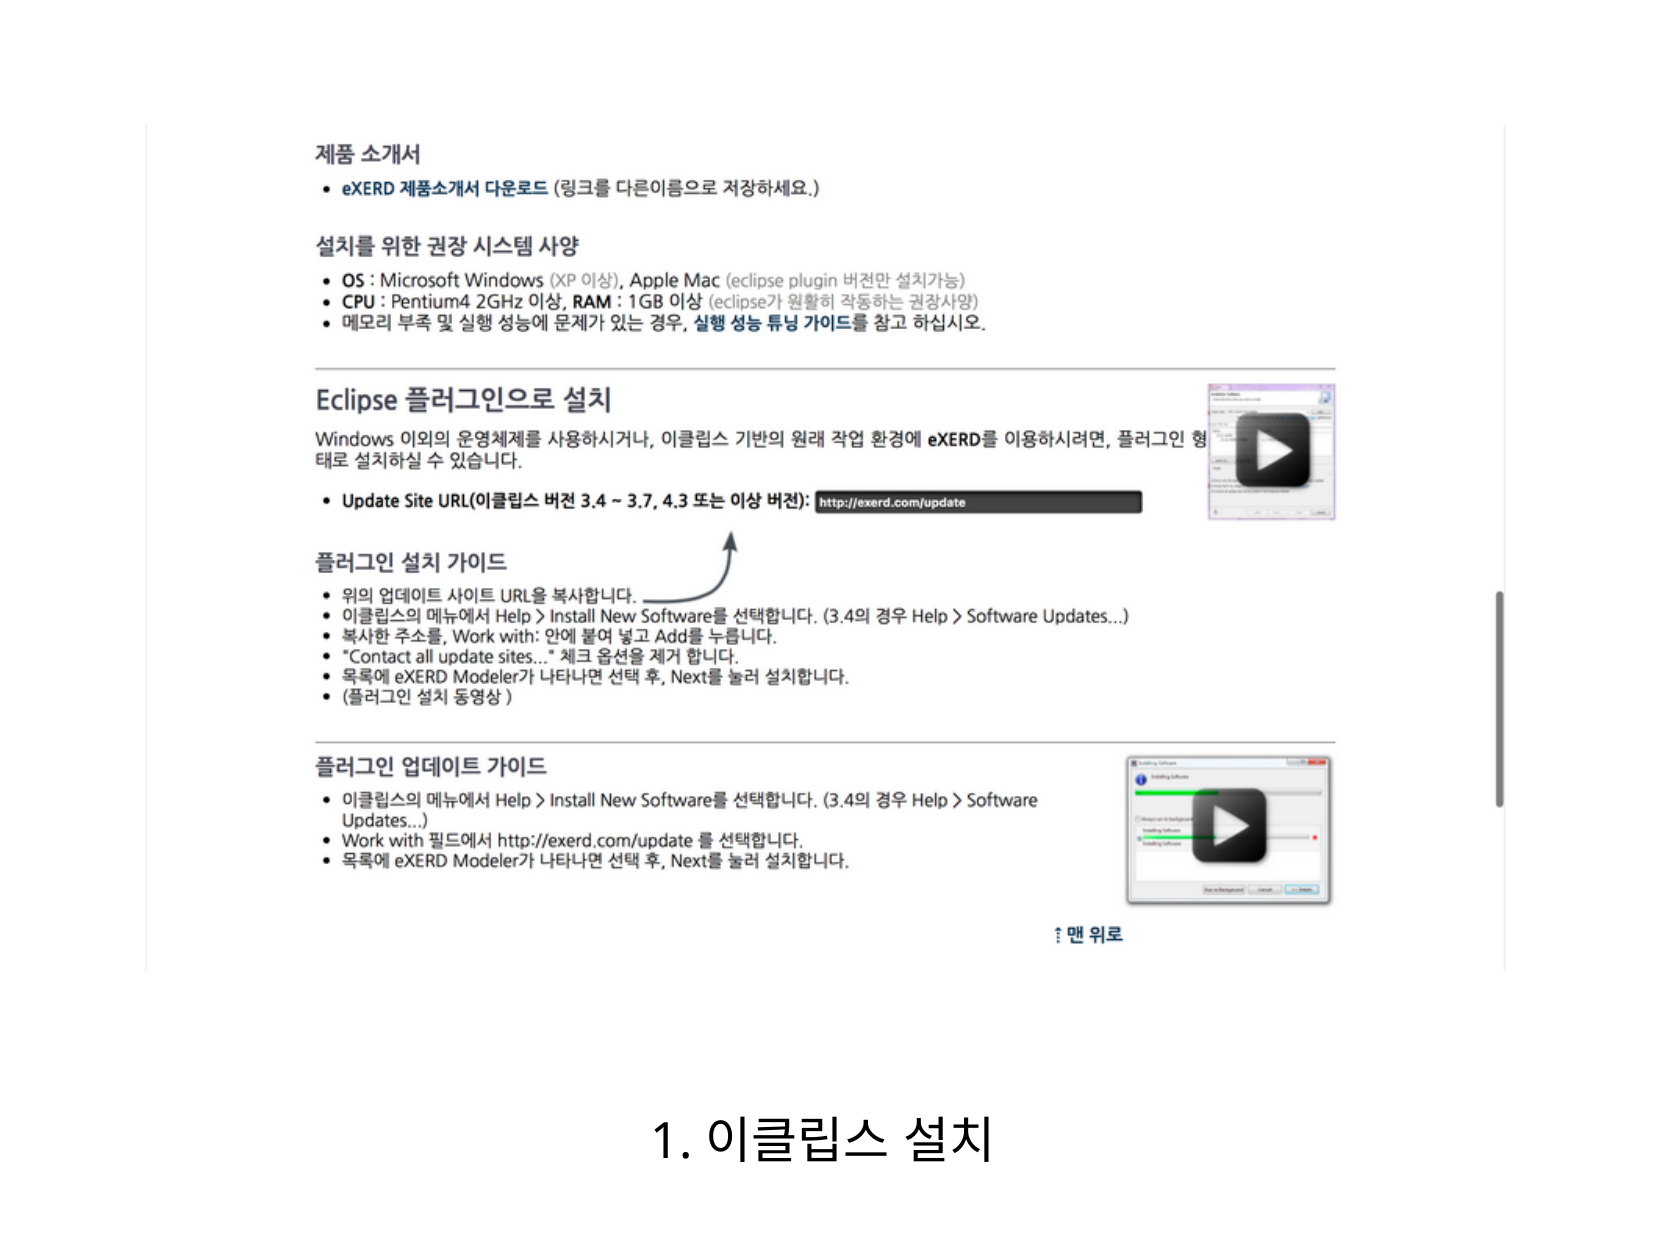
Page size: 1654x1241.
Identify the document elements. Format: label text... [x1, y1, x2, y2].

picture [144, 121, 1509, 975]
title 1. 이클립스 설치 [330, 1033, 1317, 1241]
